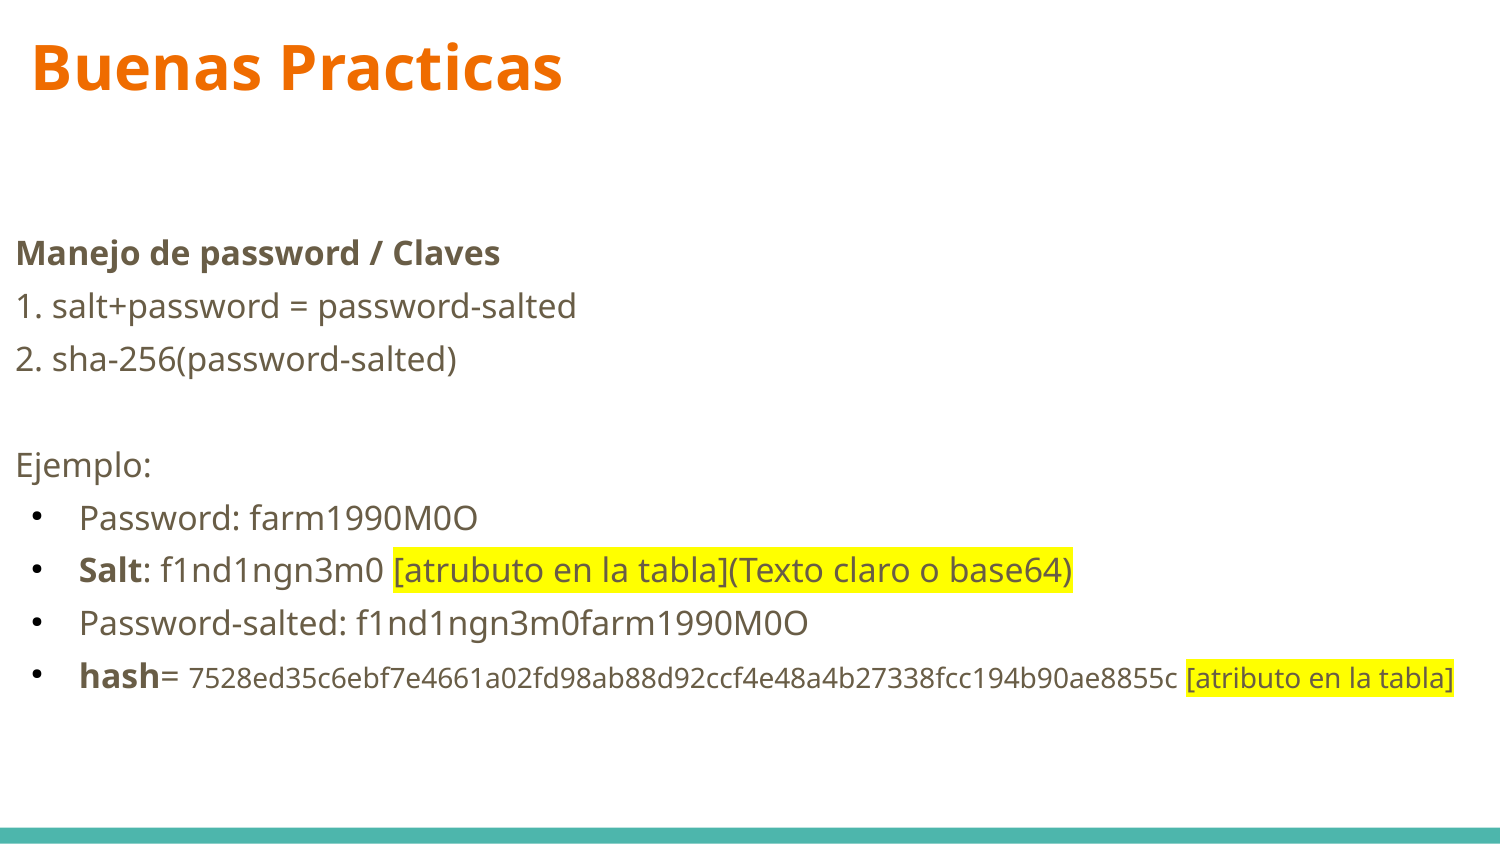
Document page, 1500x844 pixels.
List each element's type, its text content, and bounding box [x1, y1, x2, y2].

title Buenas Practicas [15, 8, 1414, 125]
list Manejo de password / Claves 1. salt+password = password-salted 2. sha-256(password-salted) Ejemplo: Password: farm1990M0O Salt: f1nd1ngn3m0 [atrubuto en la tabla](Texto claro o base64) Password-salted: f1nd1ngn3m0farm1990M0O hash= 7528ed35c6ebf7e4661a02fd98ab88d92ccf4e48a4b27338fcc194b90ae8855c [atributo en la tabla] [0, 207, 1477, 750]
